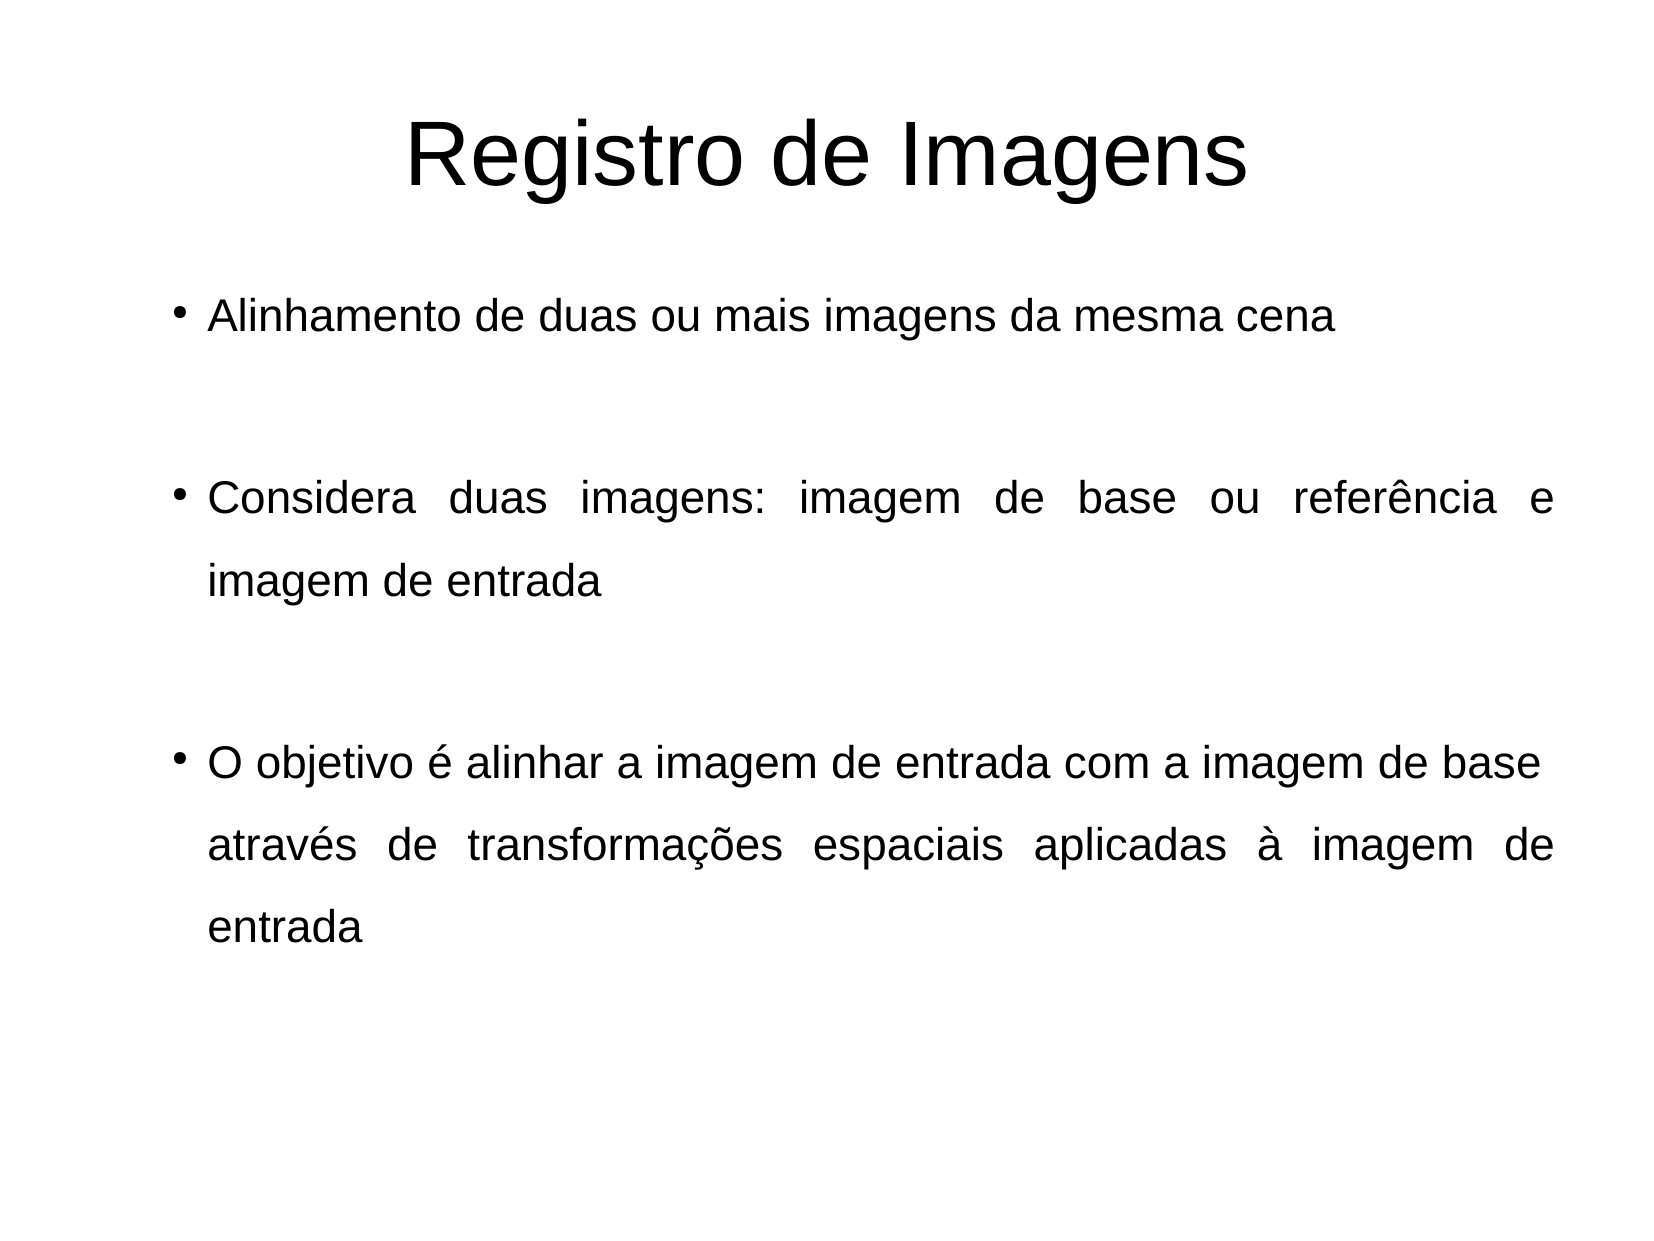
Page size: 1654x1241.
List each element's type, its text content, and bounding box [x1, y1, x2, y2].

text_box Alinhamento de duas ou mais imagens da mesma cena Considera duas imagens: imagem de base ou referência e imagem de entrada O objetivo é alinhar a imagem de entrada com a imagem de base através de transformações espaciais aplicadas à imagem de entrada [121, 258, 1571, 1034]
title Registro de Imagens [83, 50, 1572, 258]
